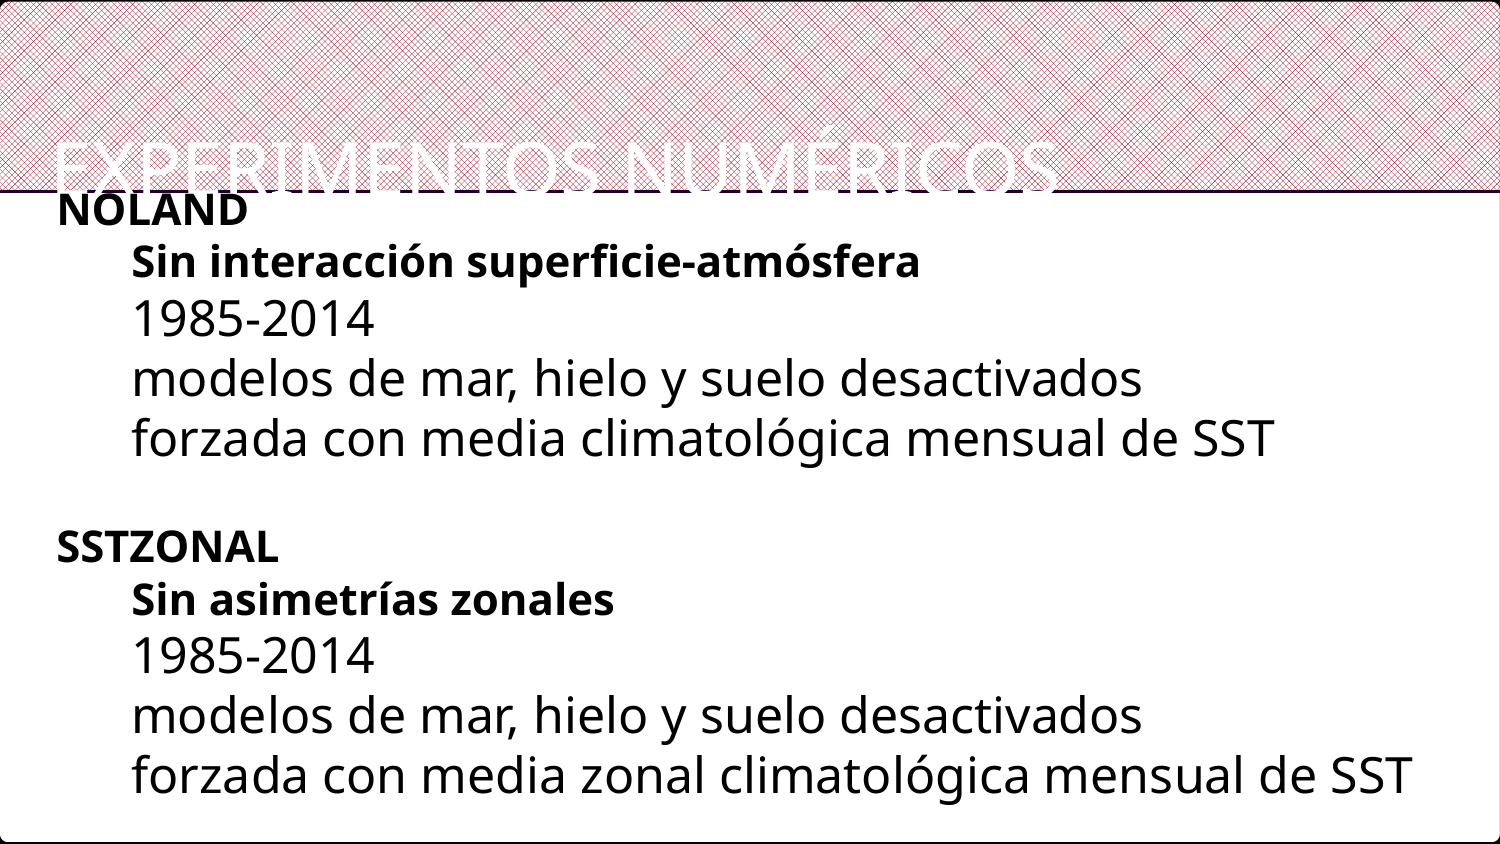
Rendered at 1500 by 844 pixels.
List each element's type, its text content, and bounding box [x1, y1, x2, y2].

list NOLAND Sin interacción superficie-atmósfera 1985-2014 modelos de mar, hielo y suelo desactivados forzada con media climatológica mensual de SST SSTZONAL Sin asimetrías zonales 1985-2014 modelos de mar, hielo y suelo desactivados forzada con media zonal climatológica mensual de SST [41, 173, 1459, 812]
list Experimentos numéricos [35, 91, 1465, 243]
